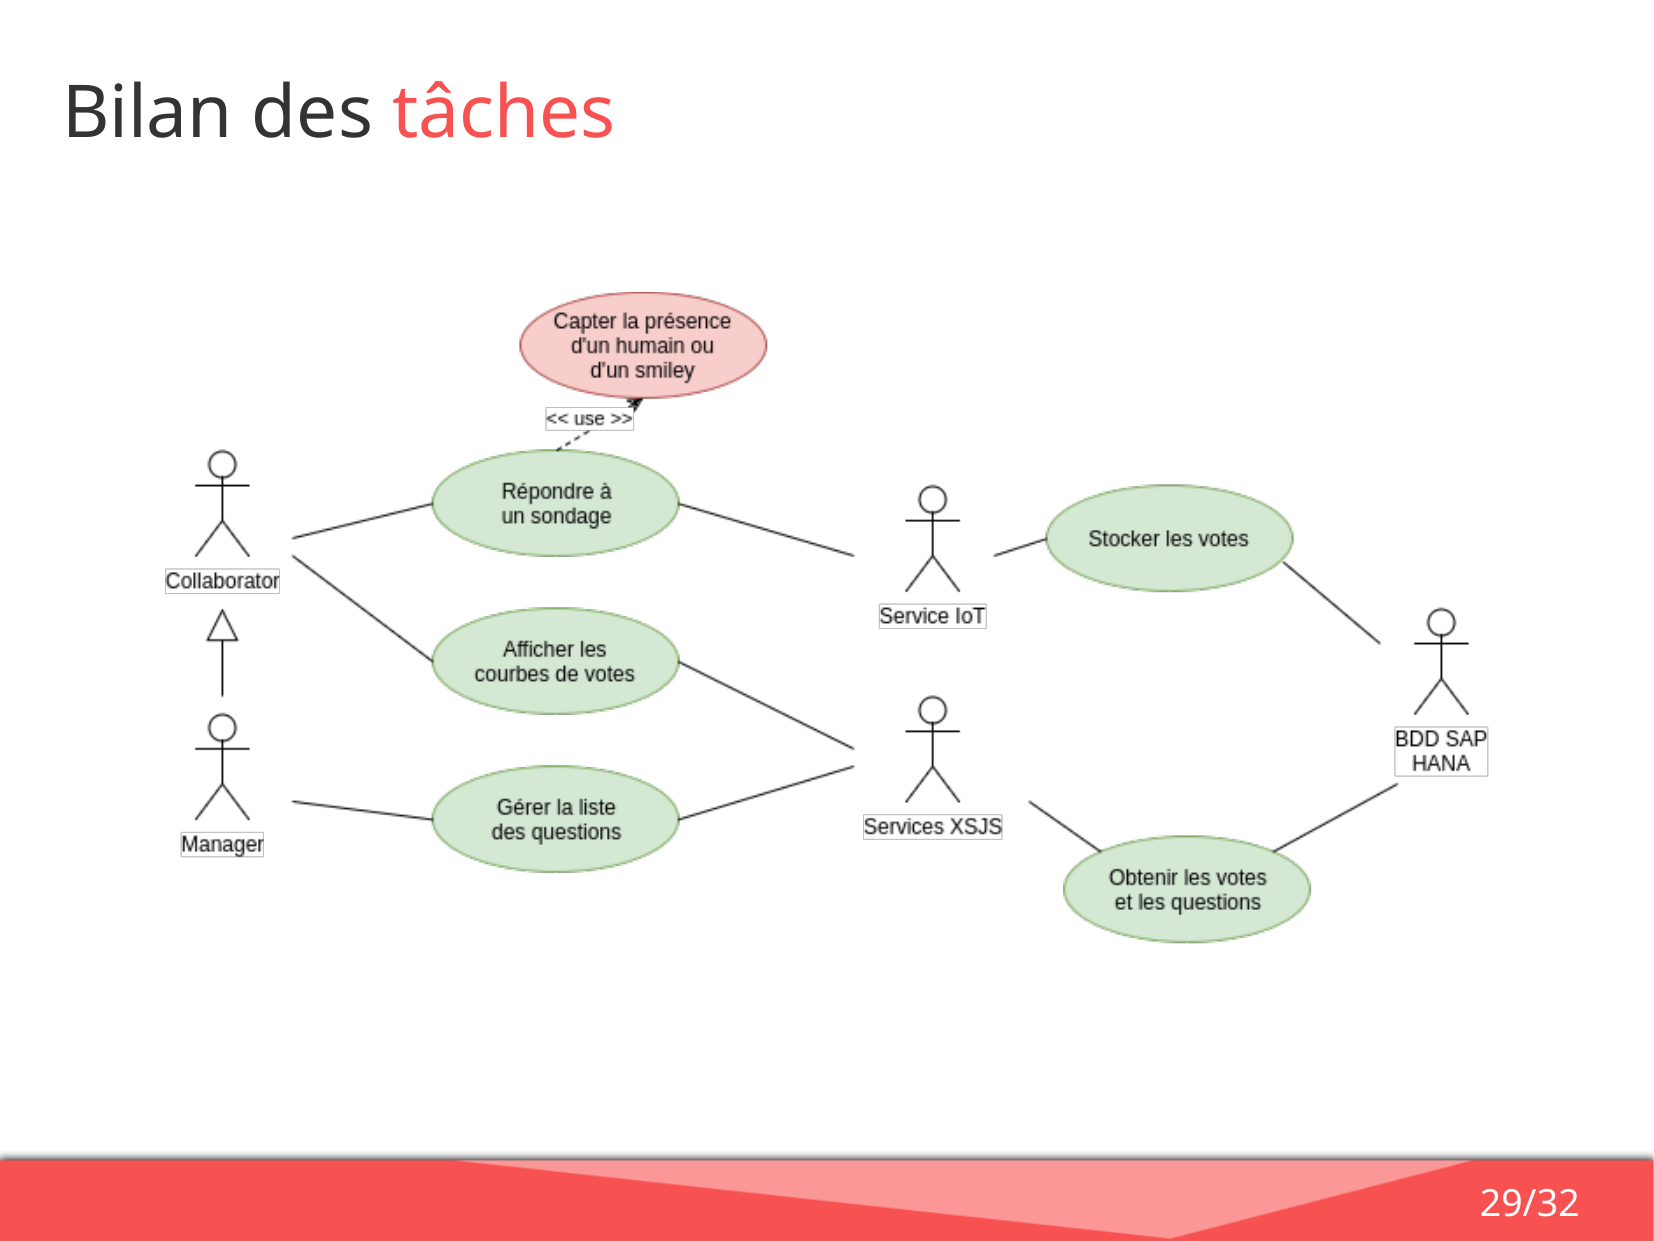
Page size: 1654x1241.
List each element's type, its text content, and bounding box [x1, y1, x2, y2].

text_box Bilan des tâches [47, 59, 1347, 158]
text_box <numéro>/32 [1479, 1169, 1654, 1233]
picture [0, 0, 1654, 1241]
